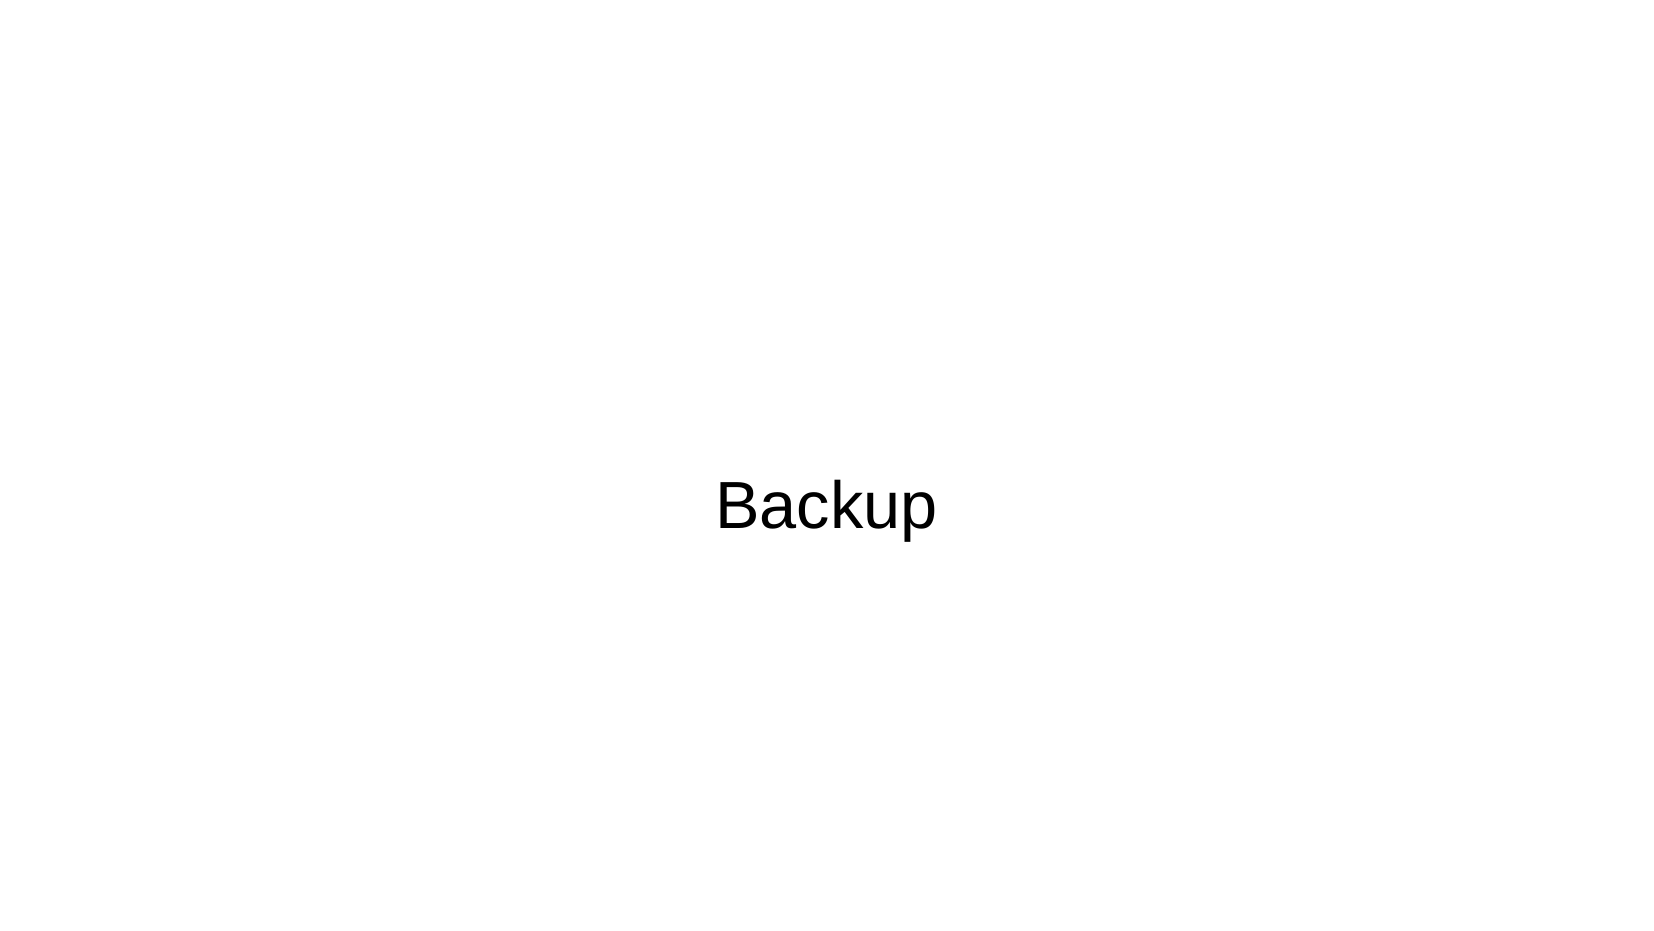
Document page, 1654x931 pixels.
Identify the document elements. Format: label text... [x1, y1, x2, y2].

subtitle Backup [82, 266, 1571, 746]
